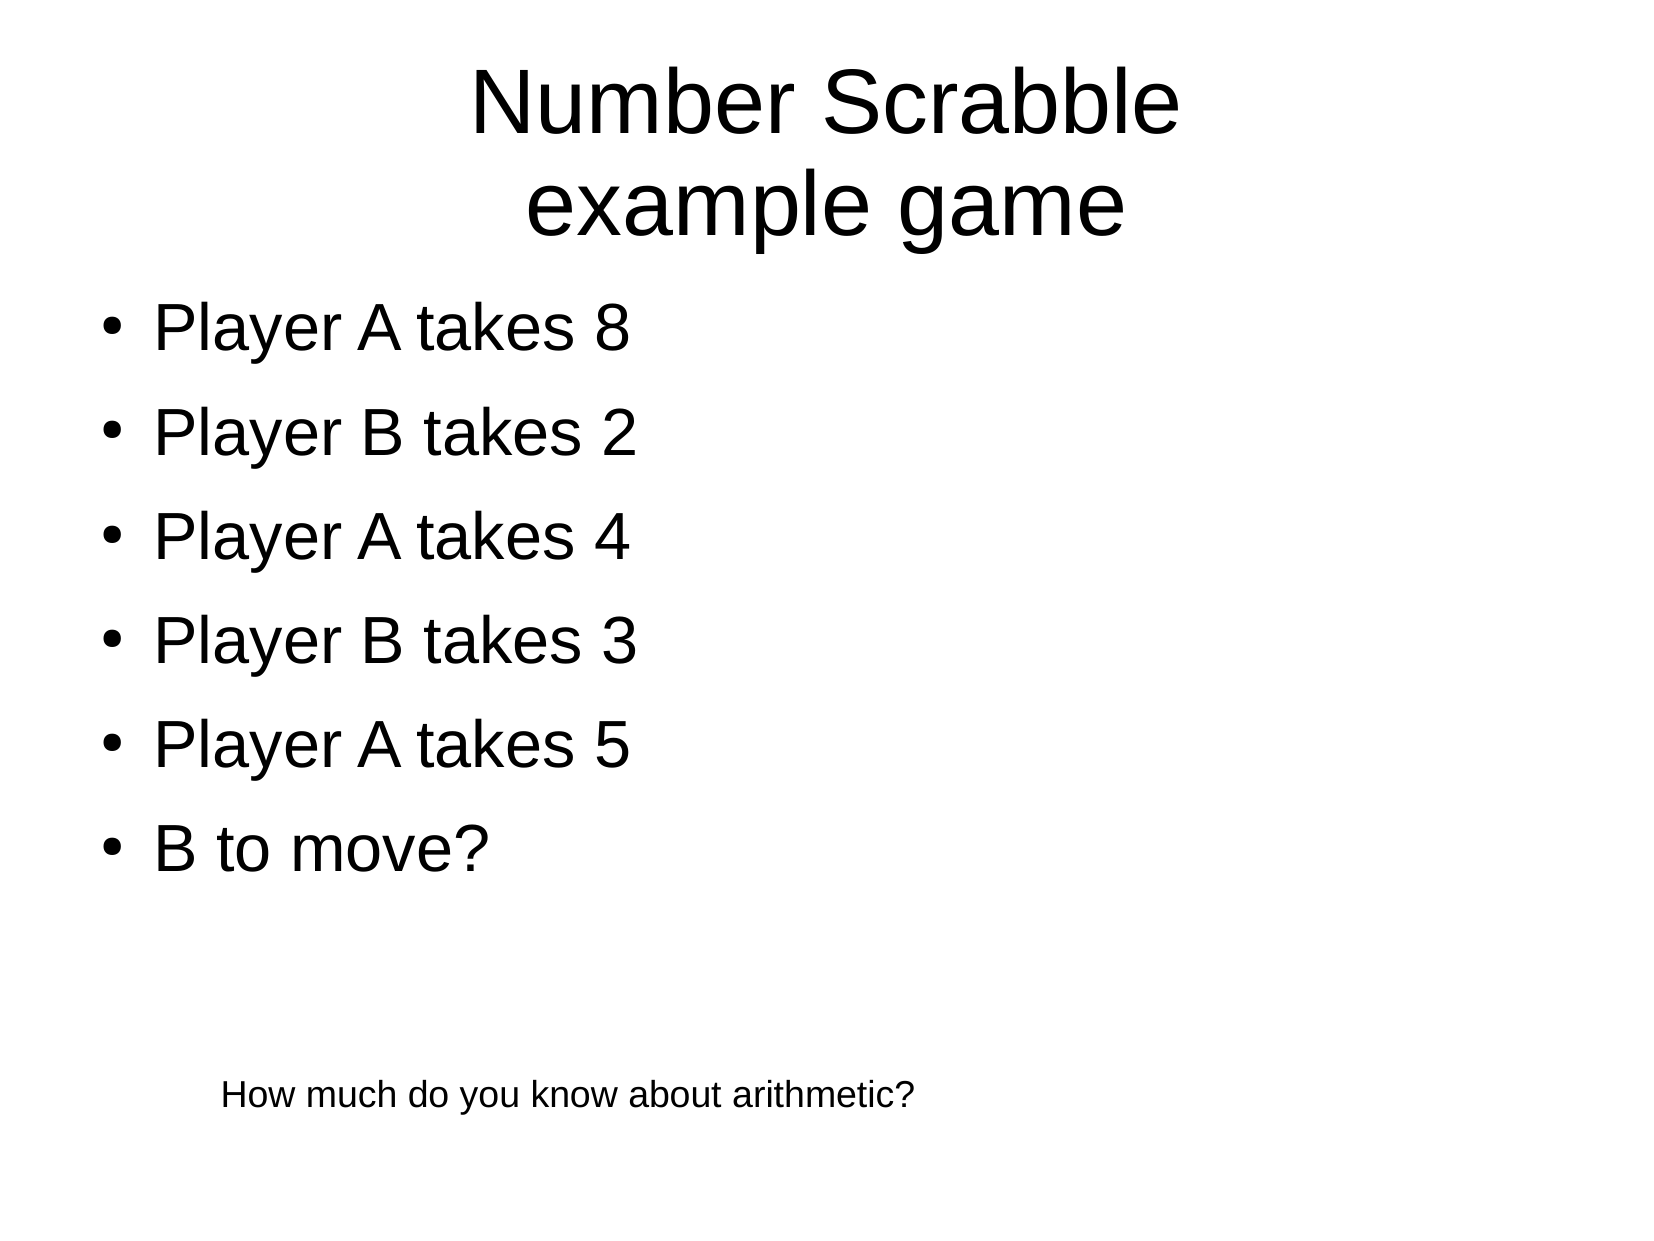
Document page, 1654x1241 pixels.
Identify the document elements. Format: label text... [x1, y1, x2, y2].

text_box How much do you know about arithmetic? [135, 1066, 1474, 1241]
list Player A takes 8 Player B takes 2 Player A takes 4 Player B takes 3 Player A takes 5 B to move? [82, 290, 1571, 1109]
title Number Scrabble example game [82, 49, 1571, 257]
